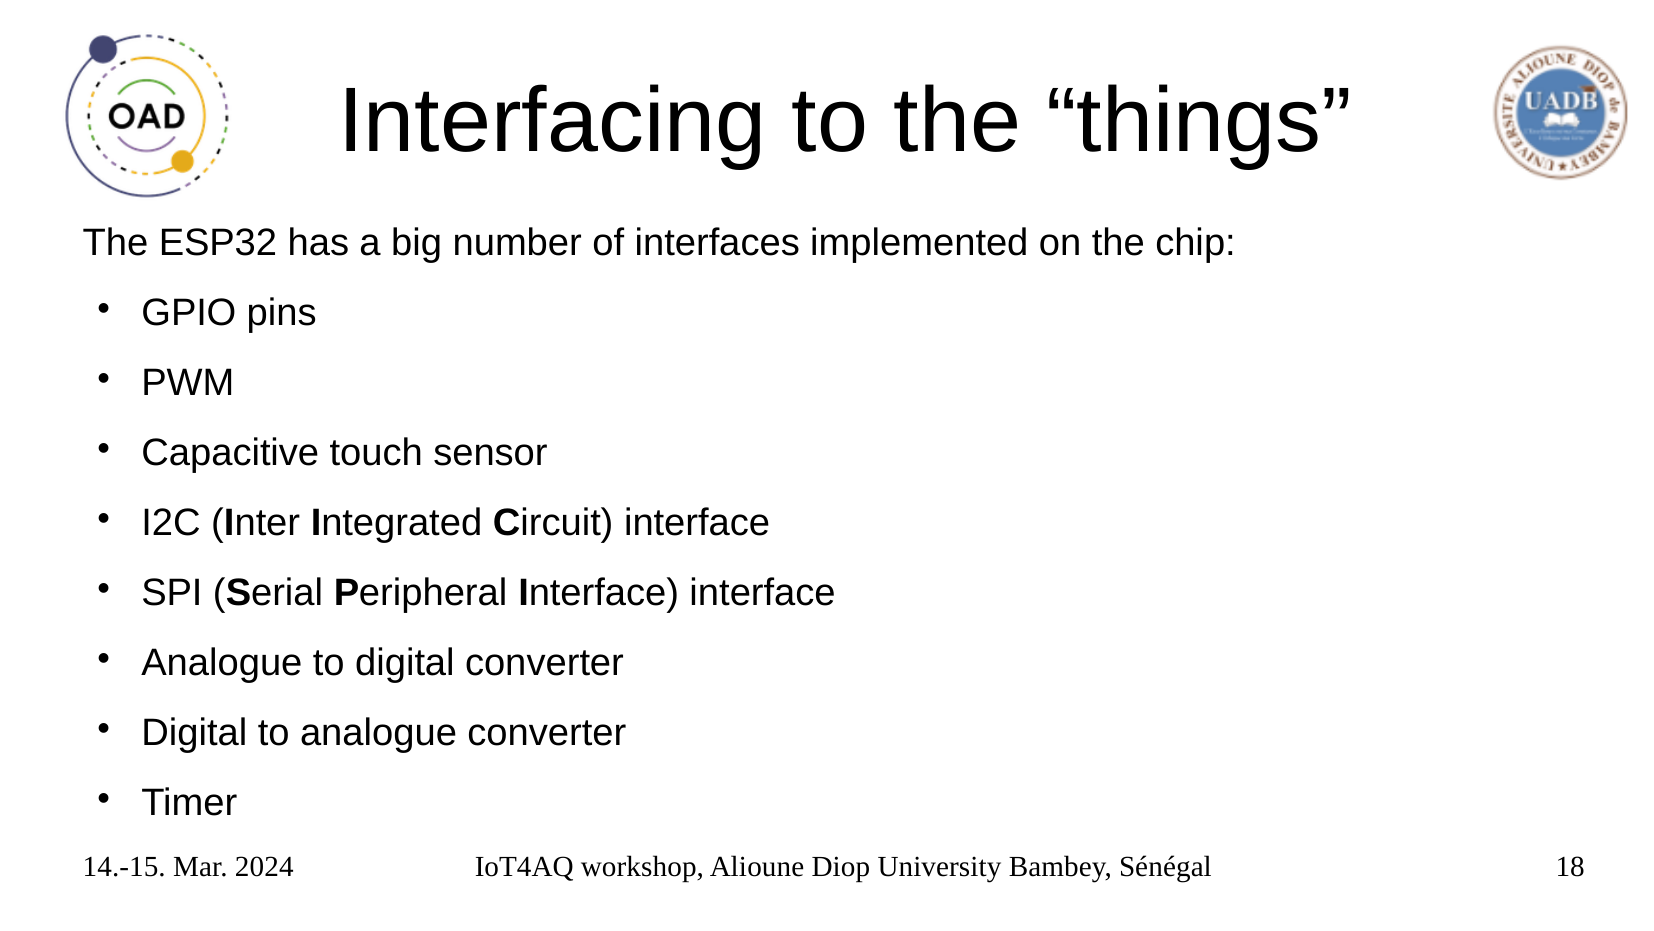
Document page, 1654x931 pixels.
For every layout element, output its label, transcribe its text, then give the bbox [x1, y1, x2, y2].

picture [25, 20, 263, 218]
title Interfacing to the “things” [262, 37, 1430, 193]
picture [1482, 37, 1641, 188]
list The ESP32 has a big number of interfaces implemented on the chip: GPIO pins PWM Capacitive touch sensor I2C (Inter Integrated Circuit) interface SPI (Serial Peripheral Interface) interface Analogue to digital converter Digital to analogue converter Timer [82, 217, 1571, 827]
